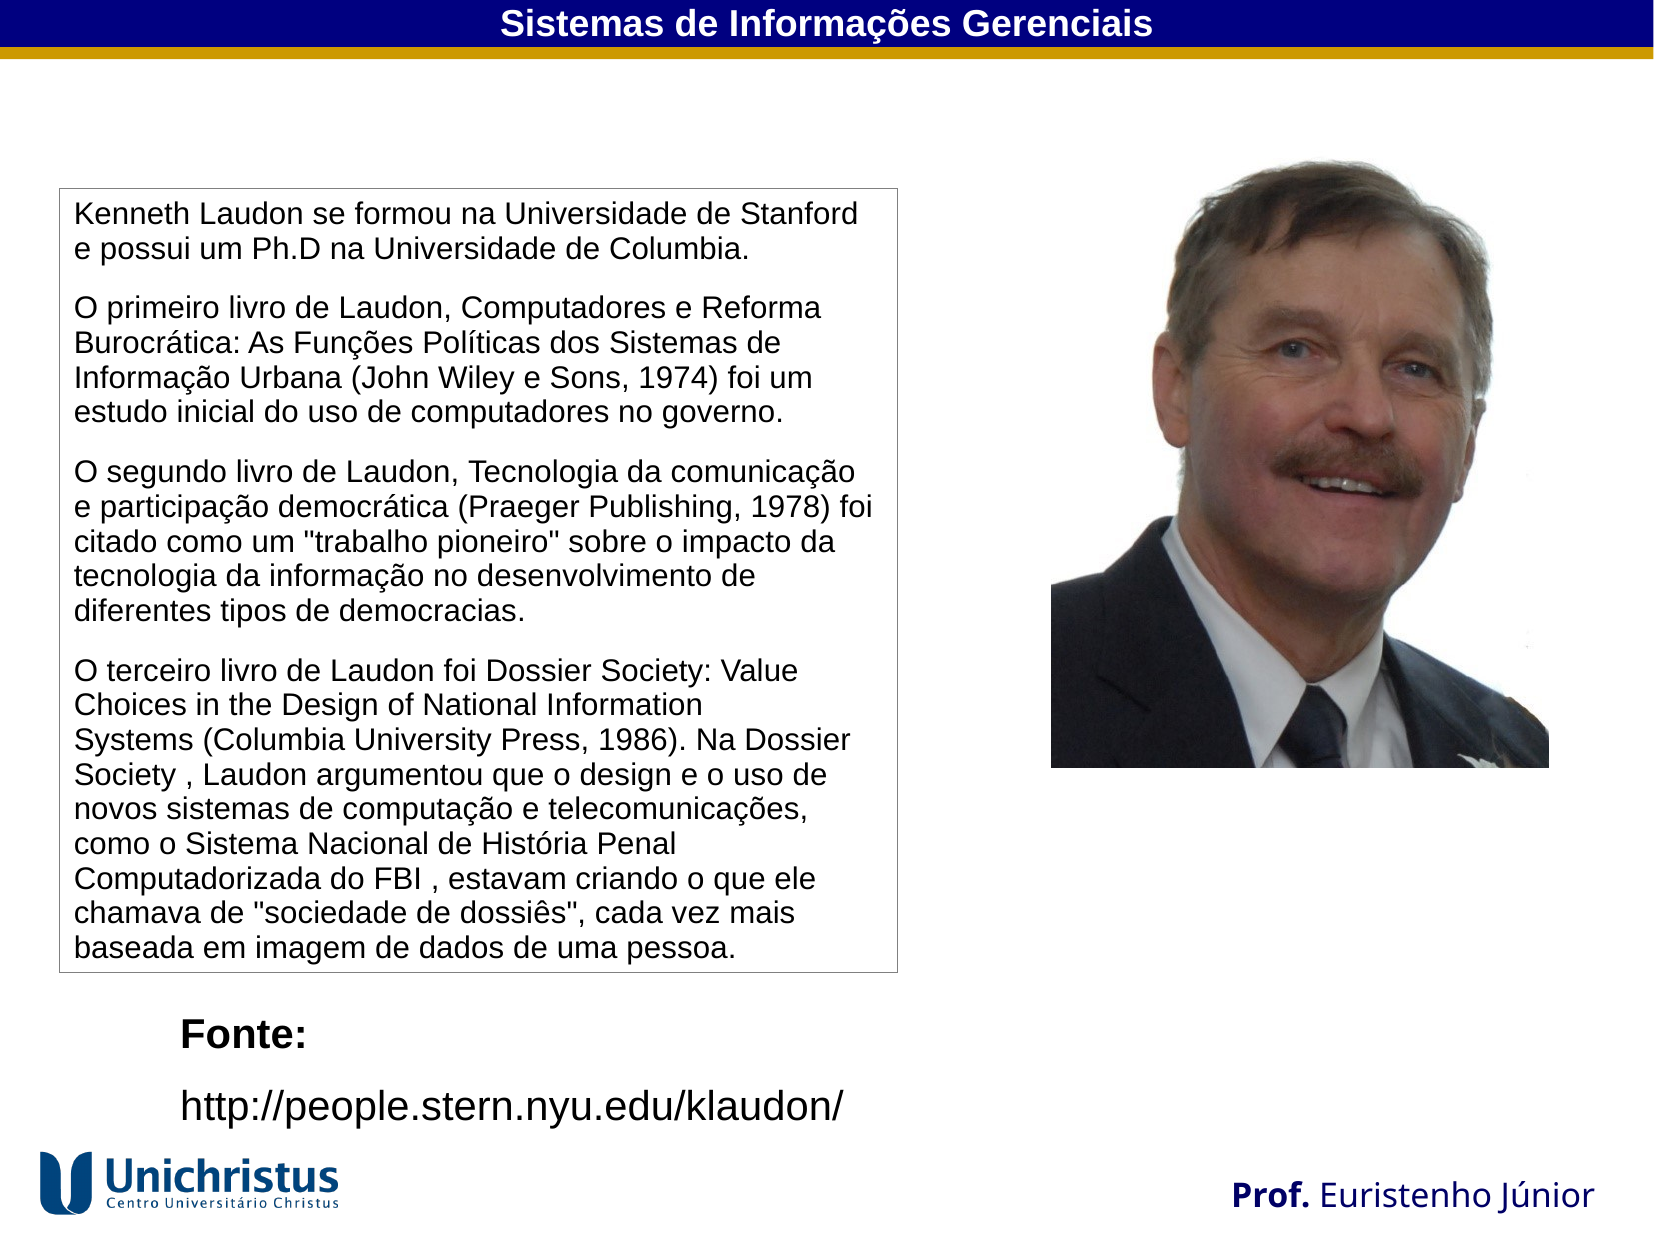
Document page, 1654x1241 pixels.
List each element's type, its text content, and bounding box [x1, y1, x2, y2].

text_box Prof. Euristenho Júnior [1216, 1163, 1654, 1224]
text_box Kenneth Laudon se formou na Universidade de Stanford e possui um Ph.D na Universidade de Columbia. O primeiro livro de Laudon, Computadores e Reforma Burocrática: As Funções Políticas dos Sistemas de Informação Urbana (John Wiley e Sons, 1974) foi um estudo inicial do uso de computadores no governo. O segundo livro de Laudon, Tecnologia da comunicação e participação democrática (Praeger Publishing, 1978) foi citado como um "trabalho pioneiro" sobre o impacto da tecnologia da informação no desenvolvimento de diferentes tipos de democracias. O terceiro livro de Laudon foi Dossier Society: Value Choices in the Design of National Information Systems (Columbia University Press, 1986). Na Dossier Society , Laudon argumentou que o design e o uso de novos sistemas de computação e telecomunicações, como o Sistema Nacional de História Penal Computadorizada do FBI , estavam criando o que ele chamava de "sociedade de dossiês", cada vez mais baseada em imagem de dados de uma pessoa. [59, 188, 898, 973]
picture [35, 1148, 343, 1217]
text_box [0, 47, 1654, 60]
text_box Fonte: http://people.stern.nyu.edu/klaudon/ [165, 1003, 898, 1137]
picture [1051, 126, 1549, 768]
text_box Sistemas de Informações Gerenciais [0, 0, 1654, 47]
